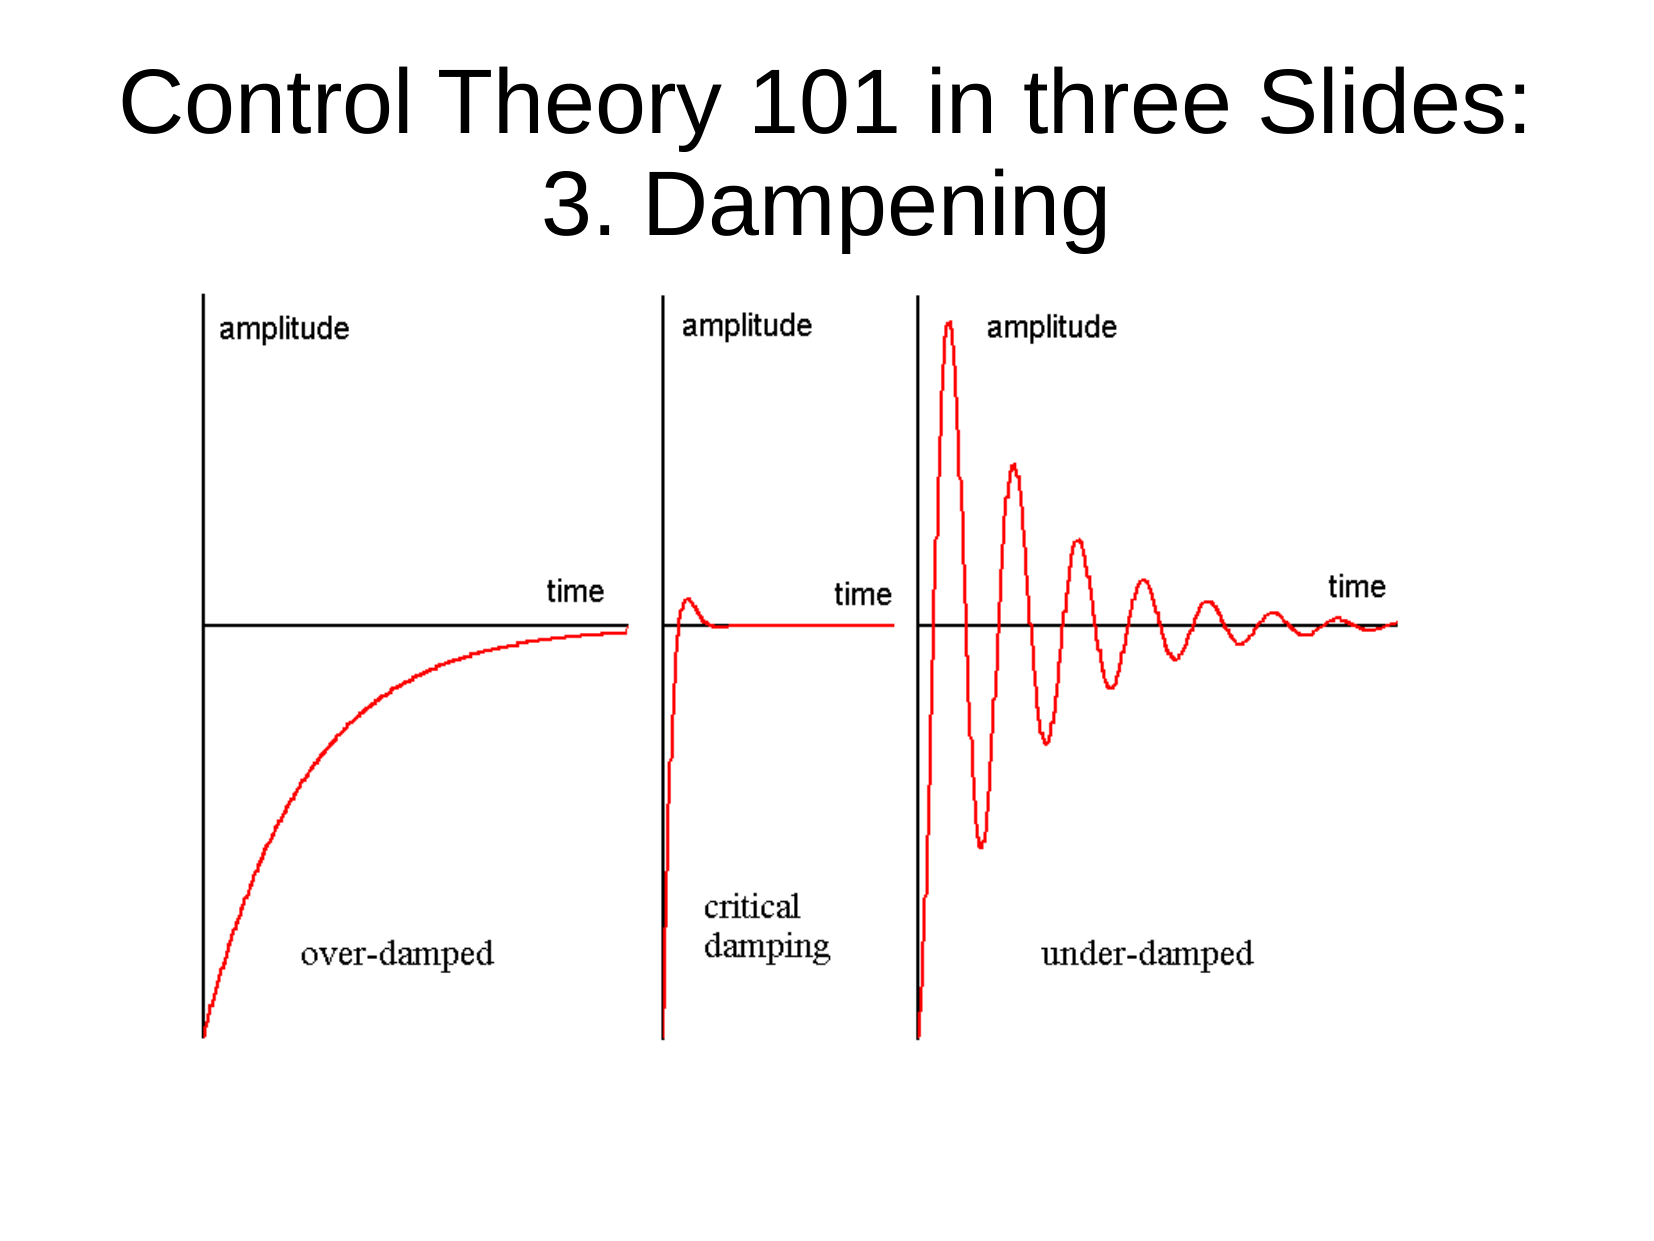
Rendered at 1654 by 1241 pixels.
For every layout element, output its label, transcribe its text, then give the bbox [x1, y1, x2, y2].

picture [188, 283, 1398, 1045]
title Control Theory 101 in three Slides: 3. Dampening [82, 49, 1571, 257]
